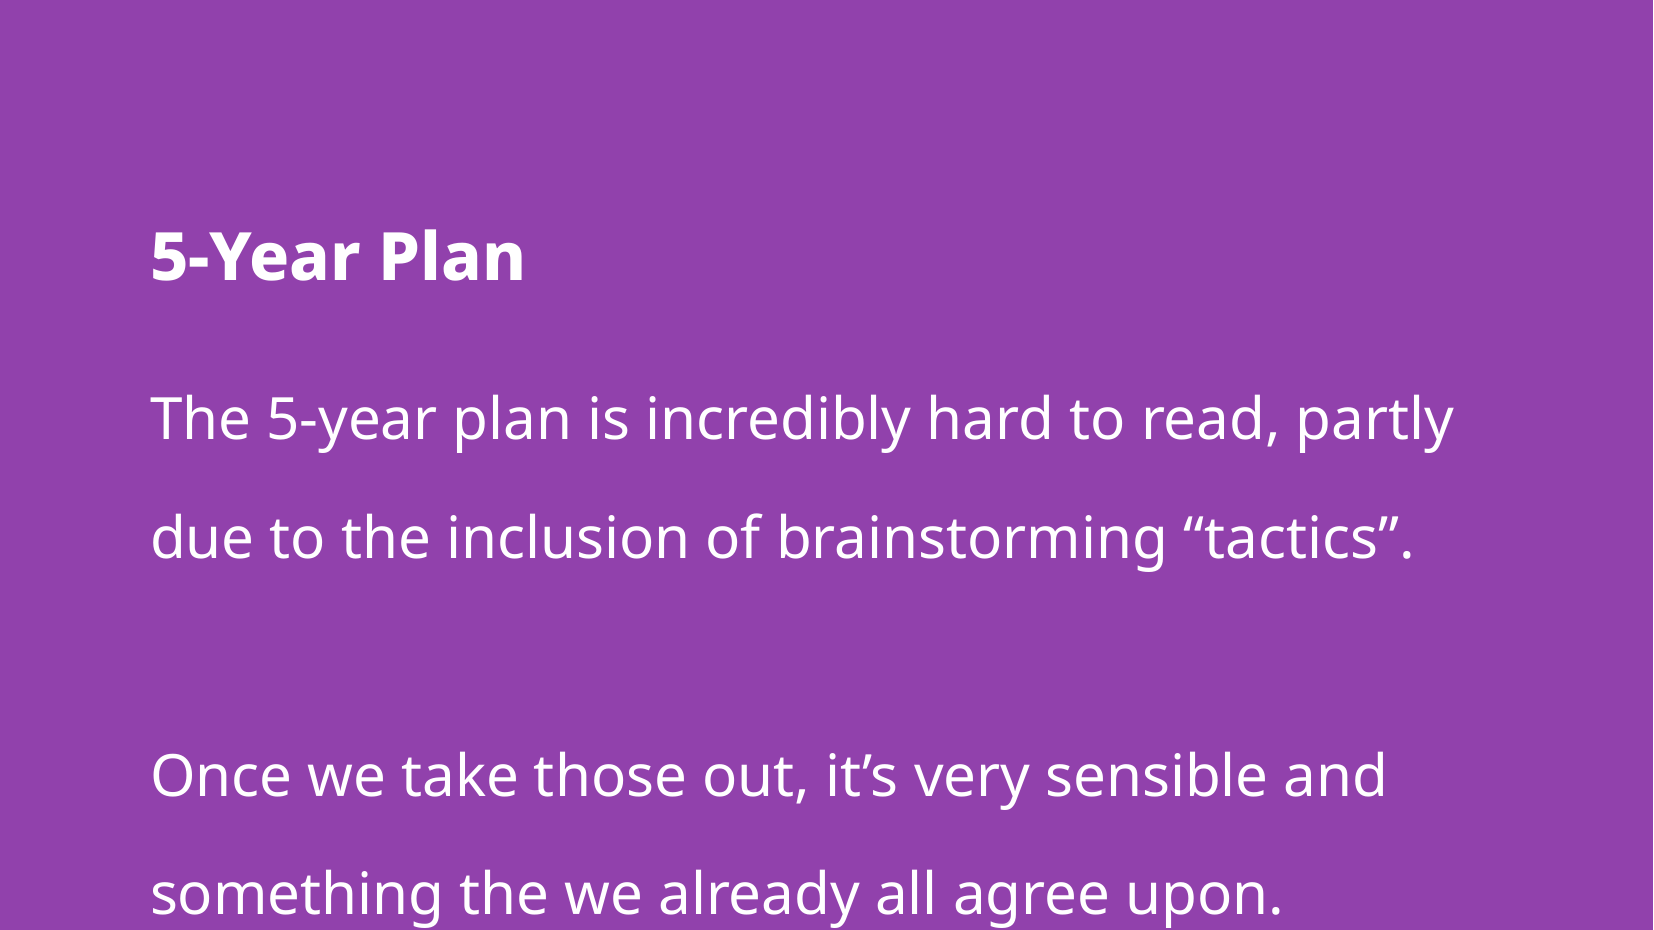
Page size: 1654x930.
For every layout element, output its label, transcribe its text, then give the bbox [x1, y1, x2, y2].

subtitle The 5-year plan is incredibly hard to read, partly due to the inclusion of brainstorming “tactics”. Once we take those out, it’s very sensible and something the we already all agree upon. [150, 337, 1501, 877]
title 5-Year Plan [150, 144, 1501, 301]
